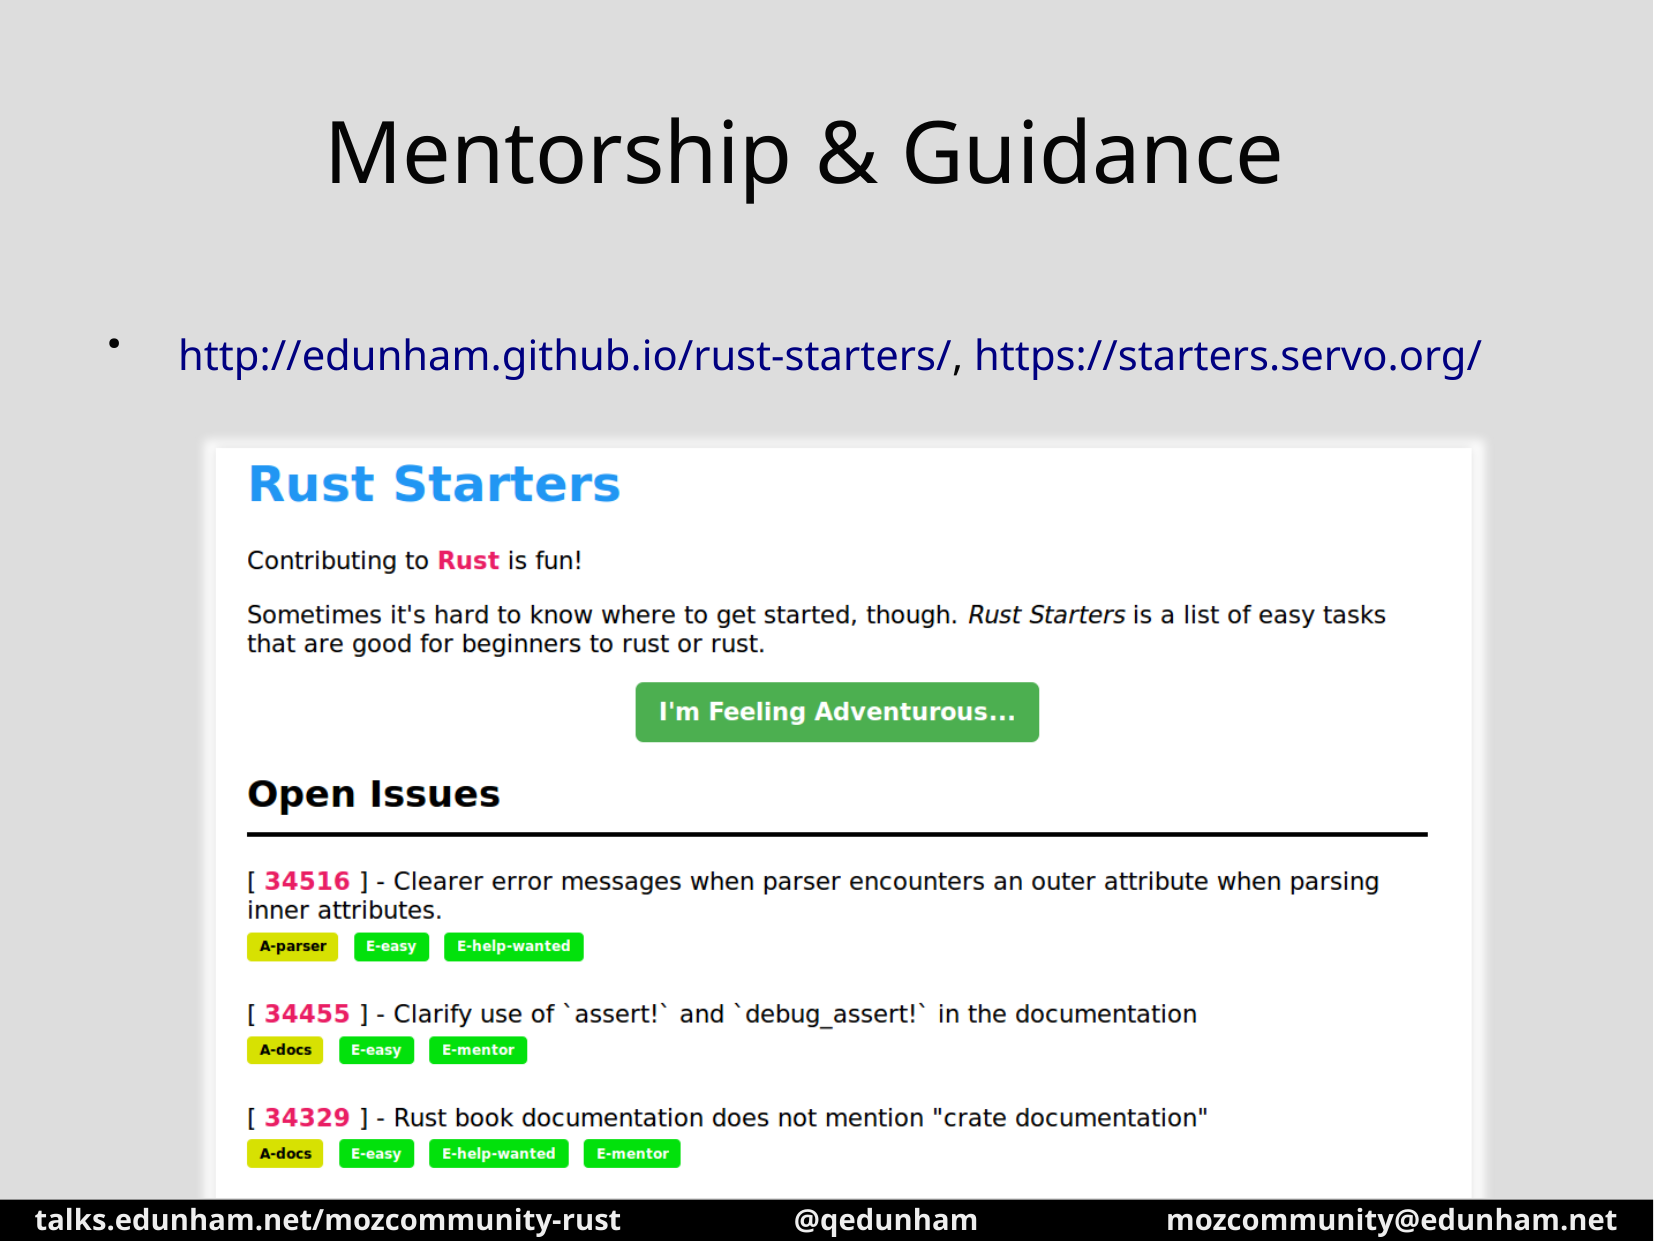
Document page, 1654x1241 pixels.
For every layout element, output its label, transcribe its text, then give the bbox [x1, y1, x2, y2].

title Mentorship & Guidance [15, 47, 1594, 253]
list http://edunham.github.io/rust-starters/, https://starters.servo.org/ [90, 299, 1546, 1019]
picture [141, 365, 1549, 1198]
